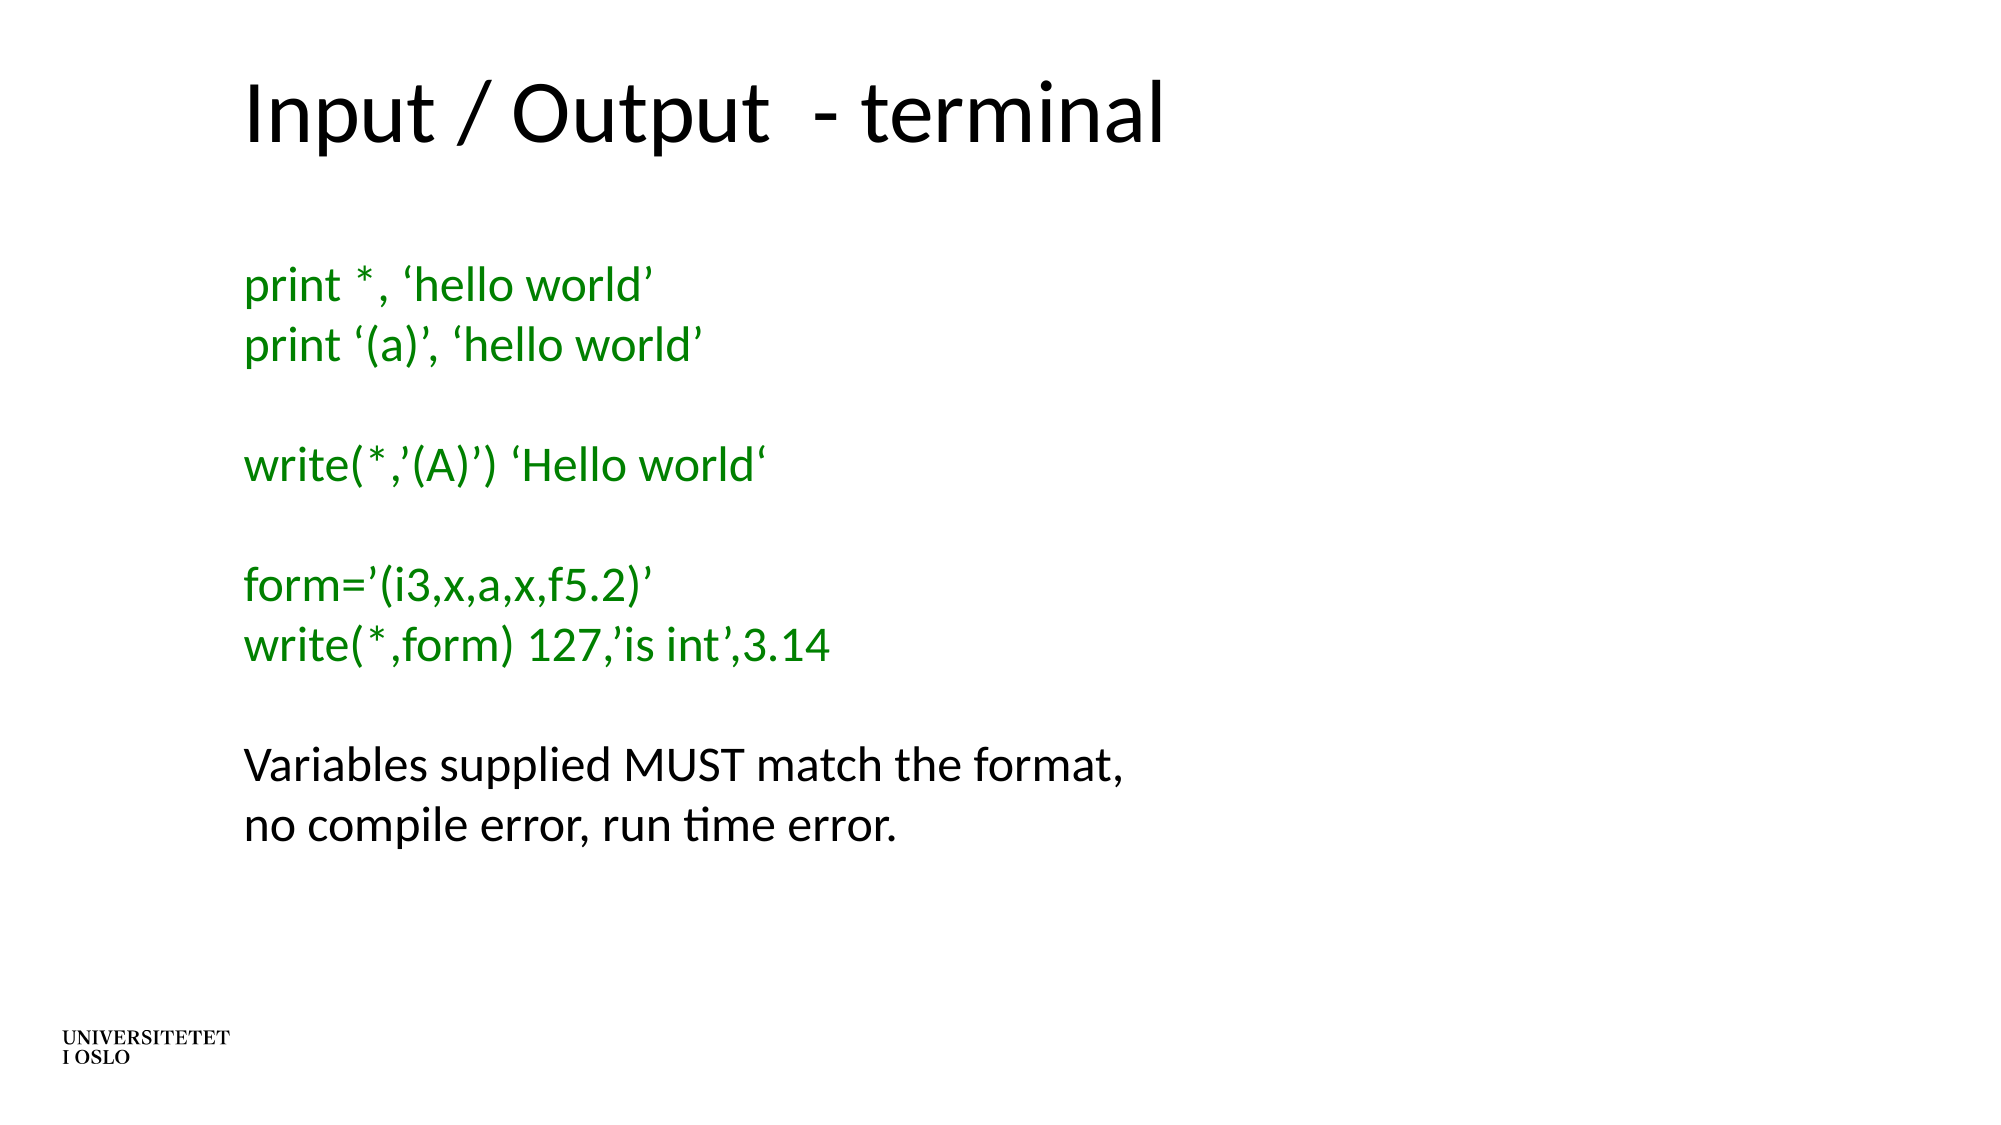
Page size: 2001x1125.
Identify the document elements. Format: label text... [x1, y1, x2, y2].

text_box print *, ‘hello world’ print ‘(a)’, ‘hello world’ write(*,’(A)’) ‘Hello world‘ form=’(i3,x,a,x,f5.2)’ write(*,form) 127,’is int’,3.14 Variables supplied MUST match the format, no compile error, run time error. [223, 222, 1413, 1125]
picture [62, 1030, 223, 1064]
text_box Input / Output - terminal [223, 32, 2000, 176]
